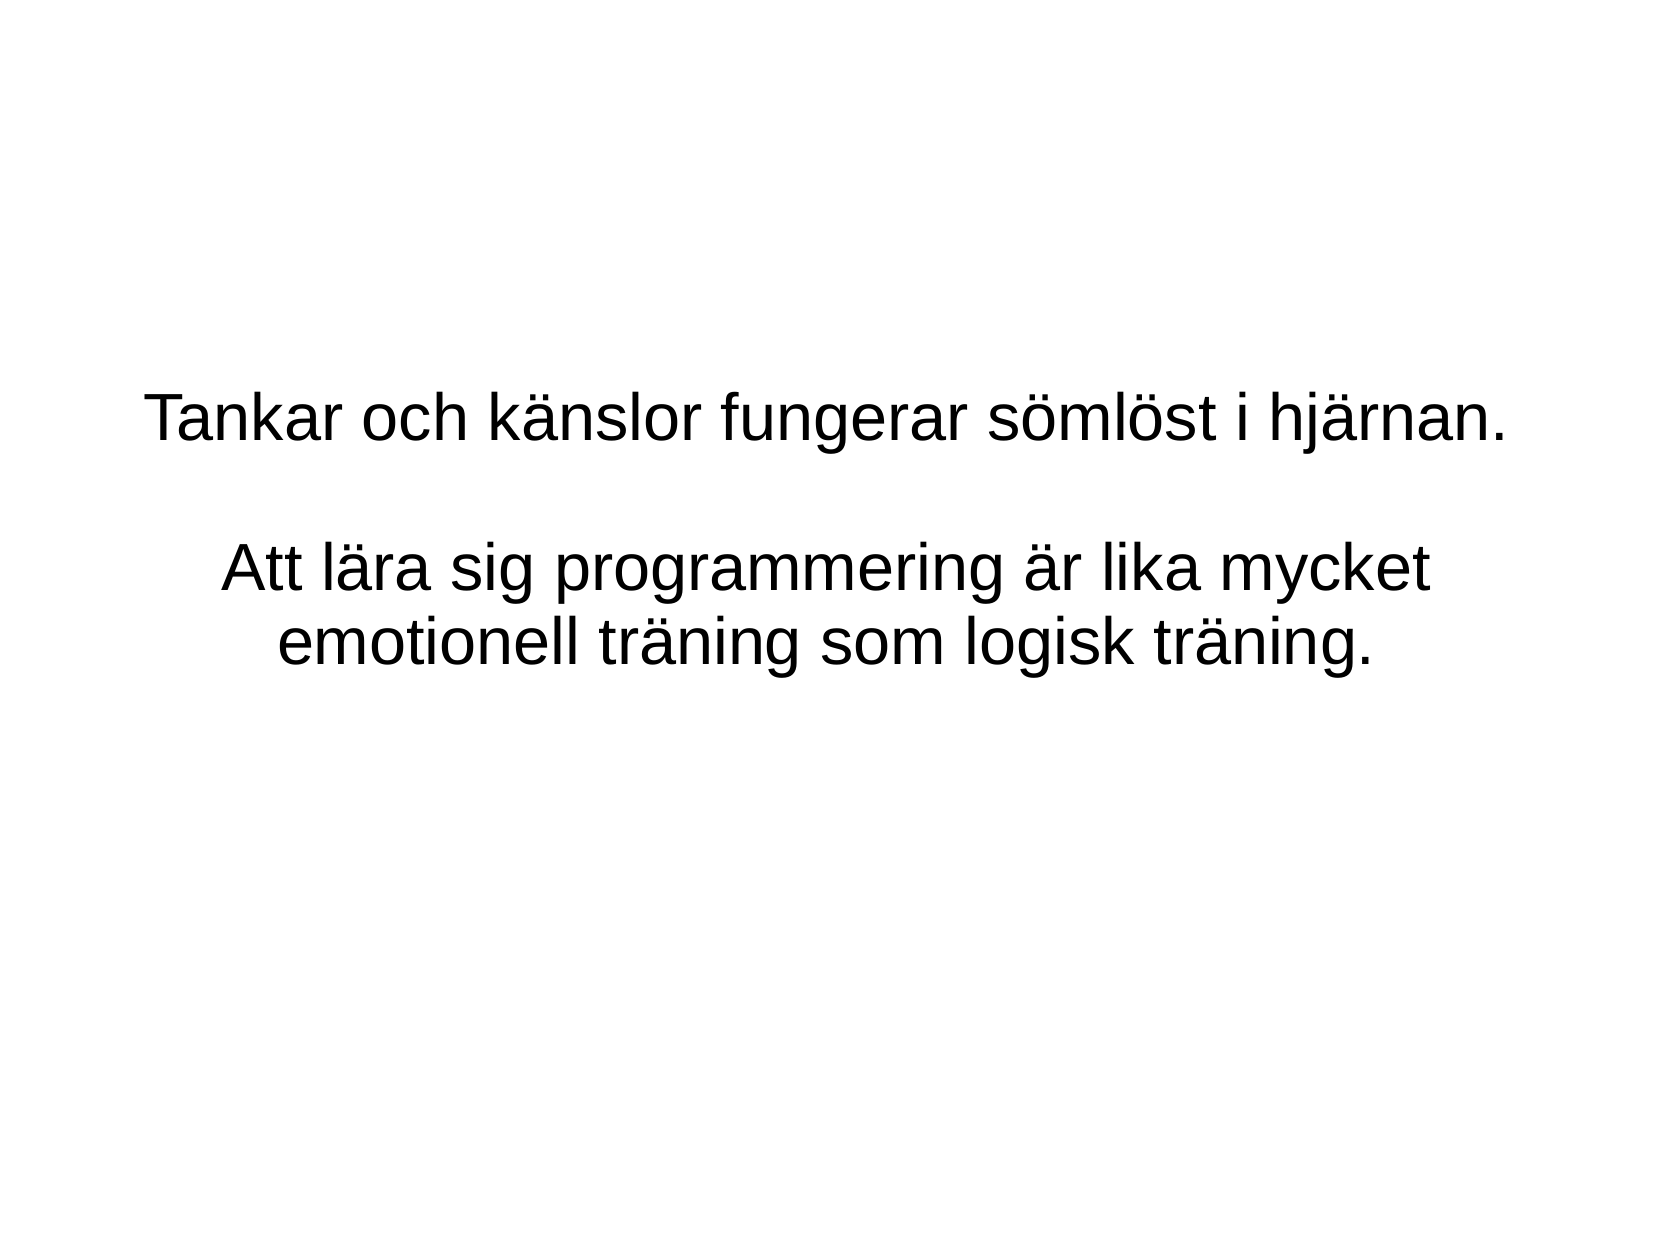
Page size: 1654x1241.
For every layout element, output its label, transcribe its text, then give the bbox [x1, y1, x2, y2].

subtitle Tankar och känslor fungerar sömlöst i hjärnan. Att lära sig programmering är lika mycket emotionell träning som logisk träning. [82, 49, 1571, 1010]
